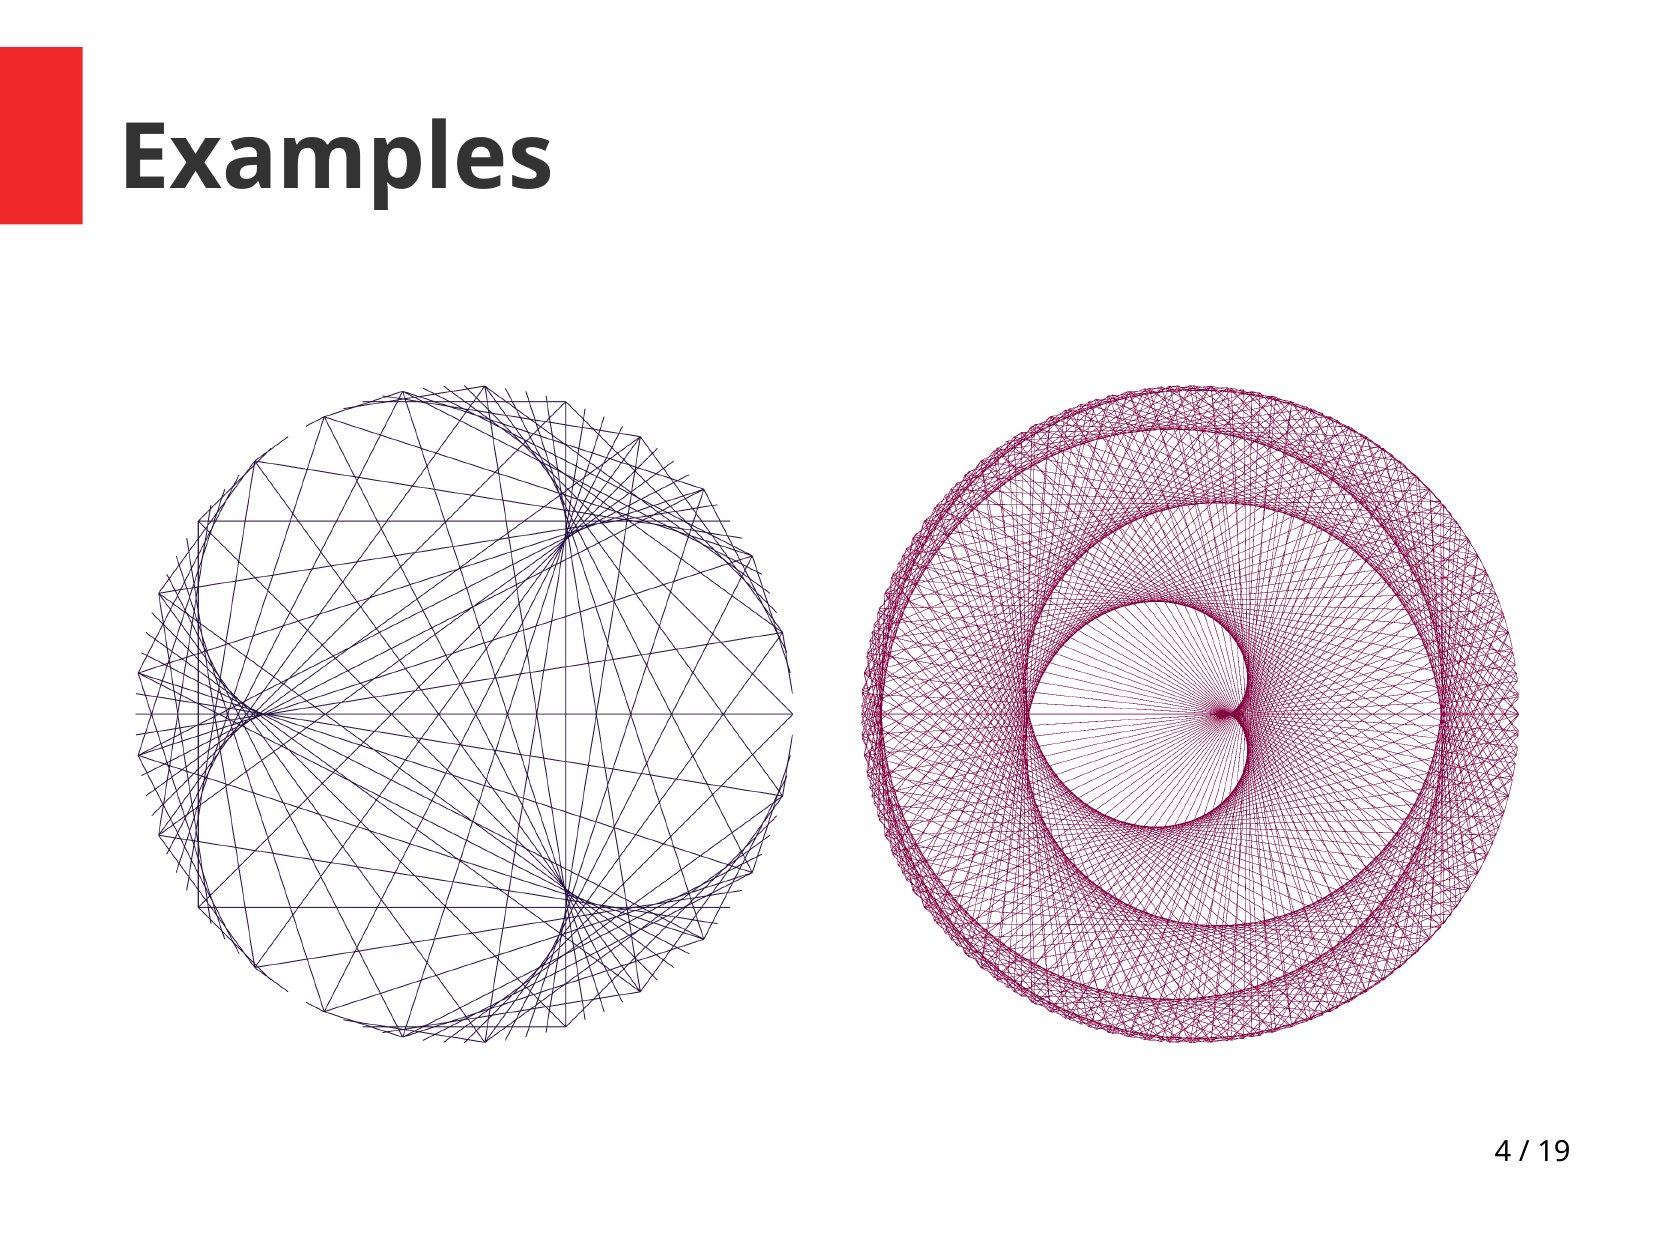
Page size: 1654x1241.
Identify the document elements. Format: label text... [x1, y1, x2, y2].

picture [844, 368, 1536, 1060]
picture [118, 368, 810, 1060]
title Examples [118, 49, 1571, 257]
